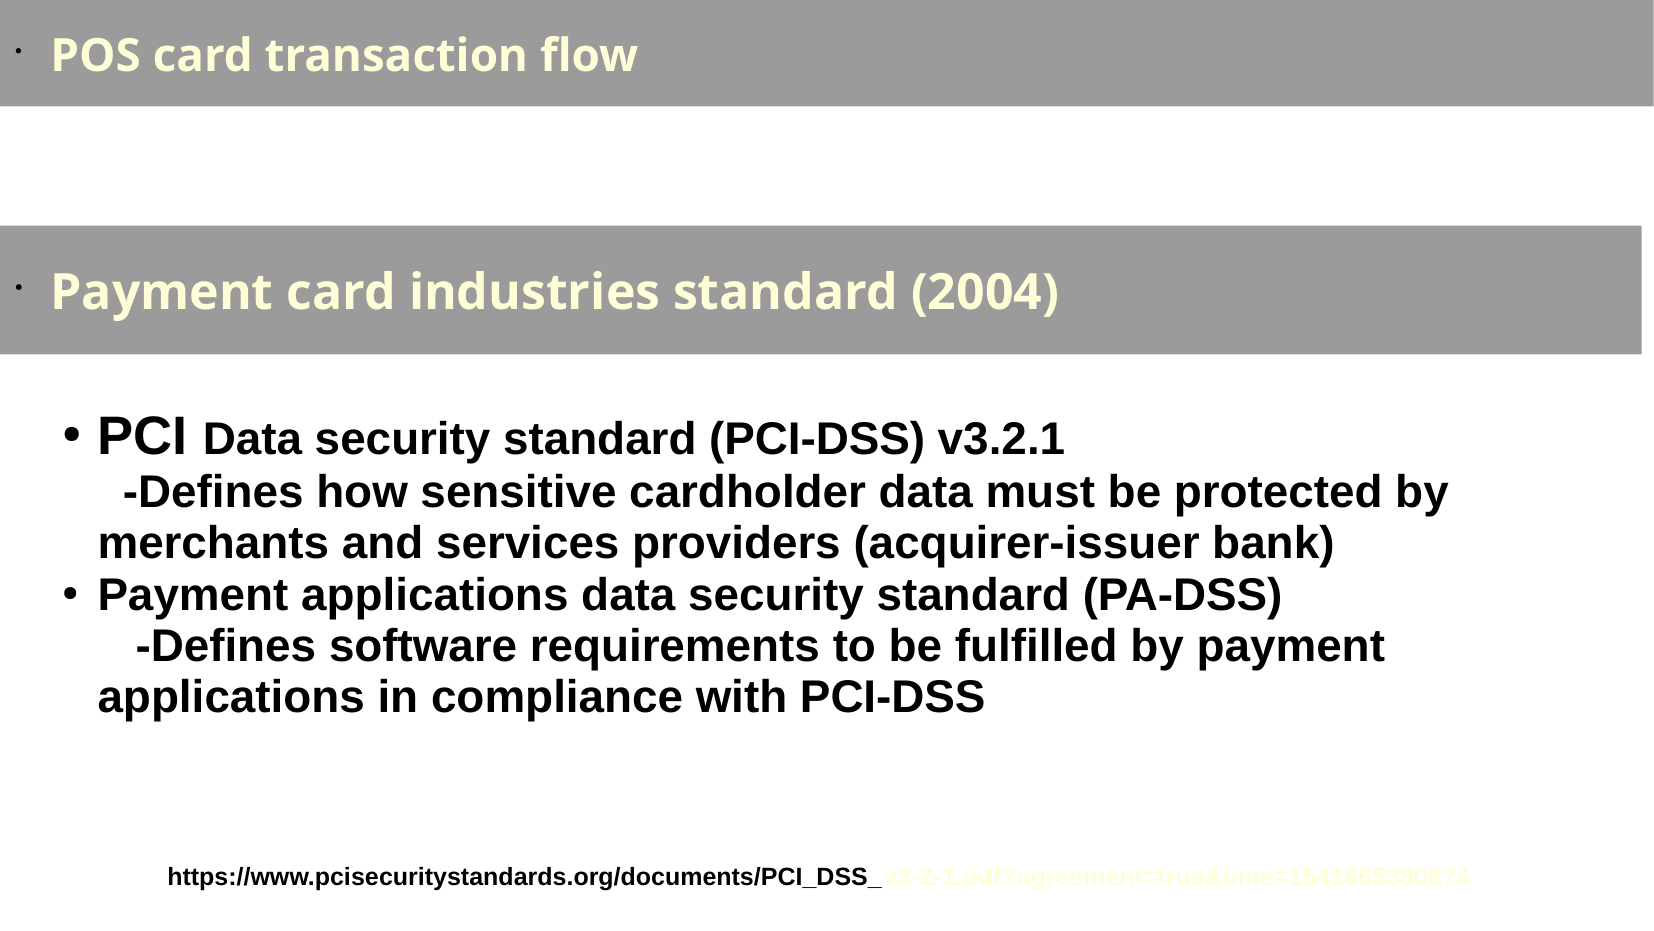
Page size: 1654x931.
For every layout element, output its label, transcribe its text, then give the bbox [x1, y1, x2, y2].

title POS card transaction flow [0, 0, 1654, 107]
title Payment card industries standard (2004) [0, 225, 1642, 355]
text_box PCI Data security standard (PCI-DSS) v3.2.1 -Defines how sensitive cardholder data must be protected by merchants and services providers (acquirer-issuer bank) Payment applications data security standard (PA-DSS) -Defines software requirements to be fulfilled by payment applications in compliance with PCI-DSS https://www.pcisecuritystandards.org/documents/PCI_DSS_v3-2-1.pdf?agreement=true&time=1541665380874 [47, 342, 1654, 921]
